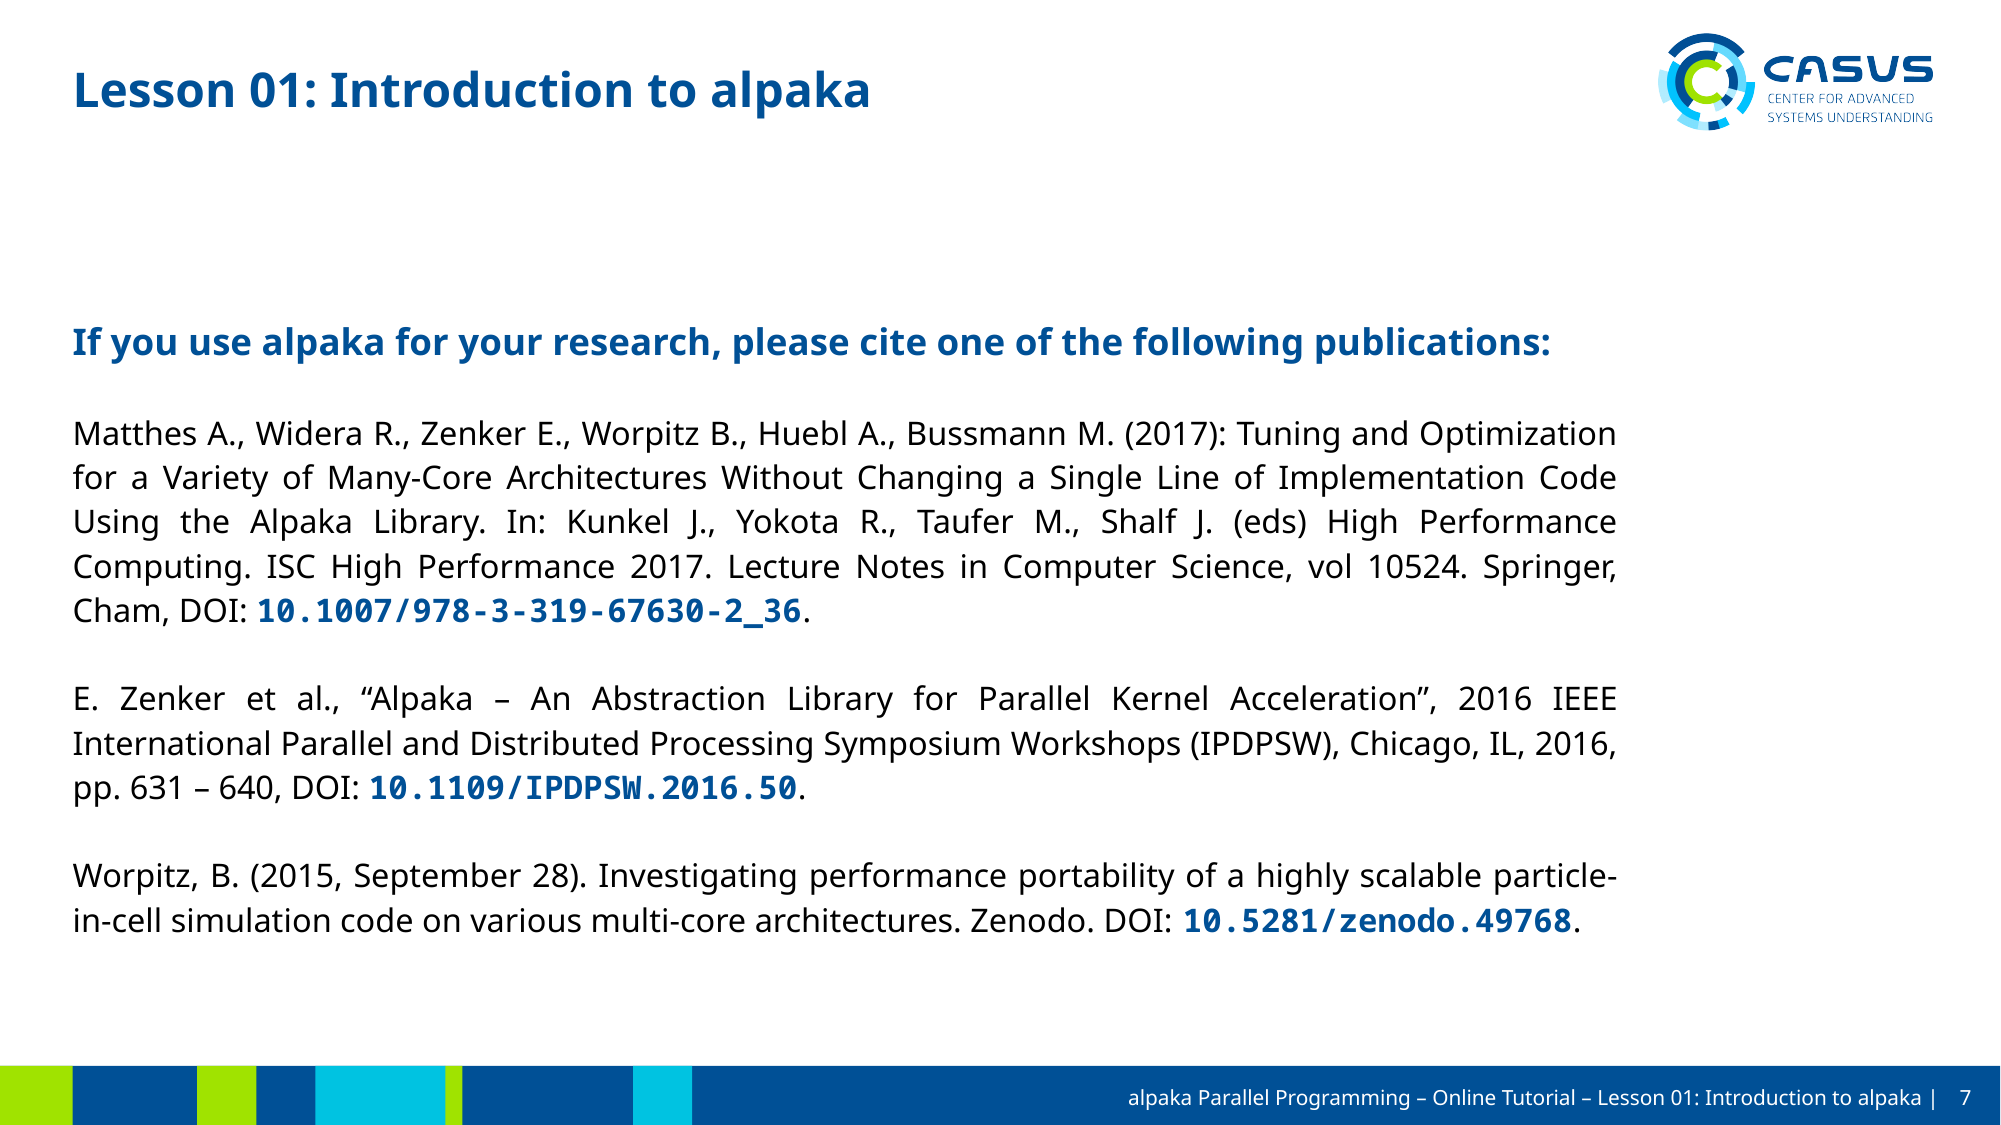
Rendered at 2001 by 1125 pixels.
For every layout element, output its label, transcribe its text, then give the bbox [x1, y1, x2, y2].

title Lesson 01: Introduction to alpaka [72, 54, 1620, 123]
list If you use alpaka for your research, please cite one of the following publications: Matthes A., Widera R., Zenker E., Worpitz B., Huebl A., Bussmann M. (2017): Tuning and Optimization for a Variety of Many-Core Architectures Without Changing a Single Line of Implementation Code Using the Alpaka Library. In: Kunkel J., Yokota R., Taufer M., Shalf J. (eds) High Performance Computing. ISC High Performance 2017. Lecture Notes in Computer Science, vol 10524. Springer, Cham, DOI: 10.1007/978-3-319-67630-2_36. E. Zenker et al., “Alpaka – An Abstraction Library for Parallel Kernel Acceleration”, 2016 IEEE International Parallel and Distributed Processing Symposium Workshops (IPDPSW), Chicago, IL, 2016, pp. 631 – 640, DOI: 10.1109/IPDPSW.2016.50. Worpitz, B. (2015, September 28). Investigating performance portability of a highly scalable particle-in-cell simulation code on various multi-core architectures. Zenodo. DOI: 10.5281/zenodo.49768. [72, 316, 1620, 979]
picture [1658, 33, 1933, 131]
